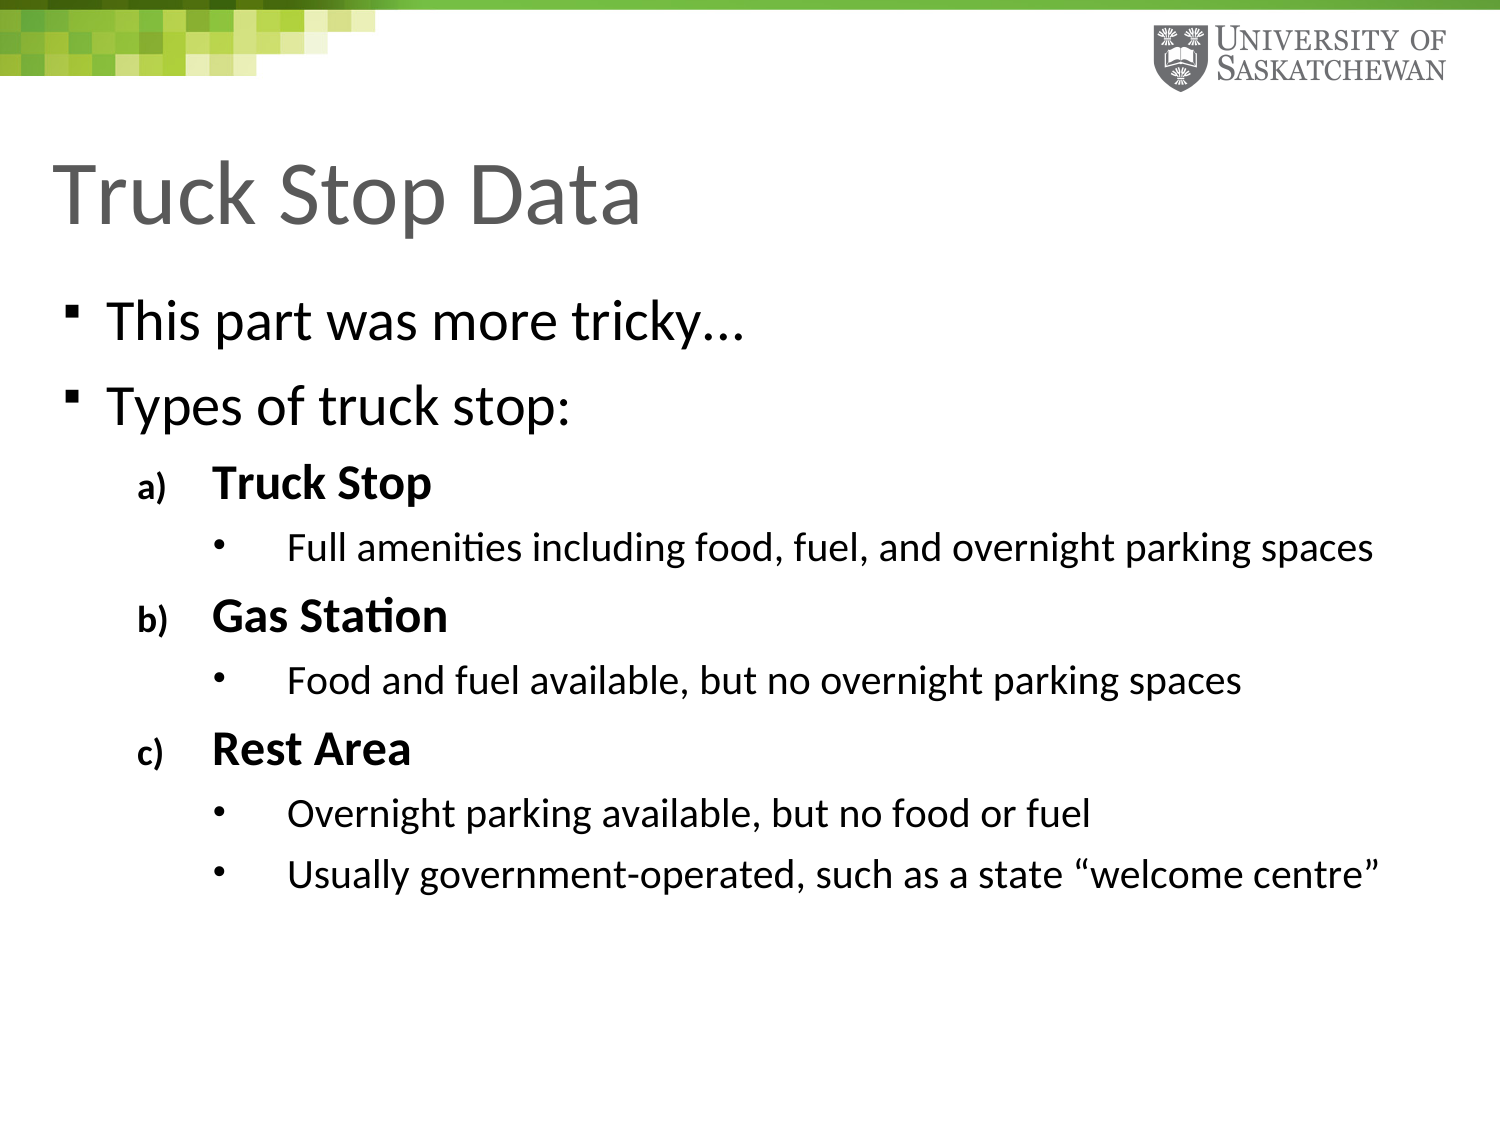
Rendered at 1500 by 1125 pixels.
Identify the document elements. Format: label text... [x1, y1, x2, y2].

picture [0, 0, 1500, 397]
title Truck Stop Data [37, 124, 1441, 251]
list This part was more tricky... Types of truck stop: Truck Stop Full amenities including food, fuel, and overnight parking spaces Gas Station Food and fuel available, but no overnight parking spaces Rest Area Overnight parking available, but no food or fuel Usually government-operated, such as a state “welcome centre” [47, 274, 1450, 988]
